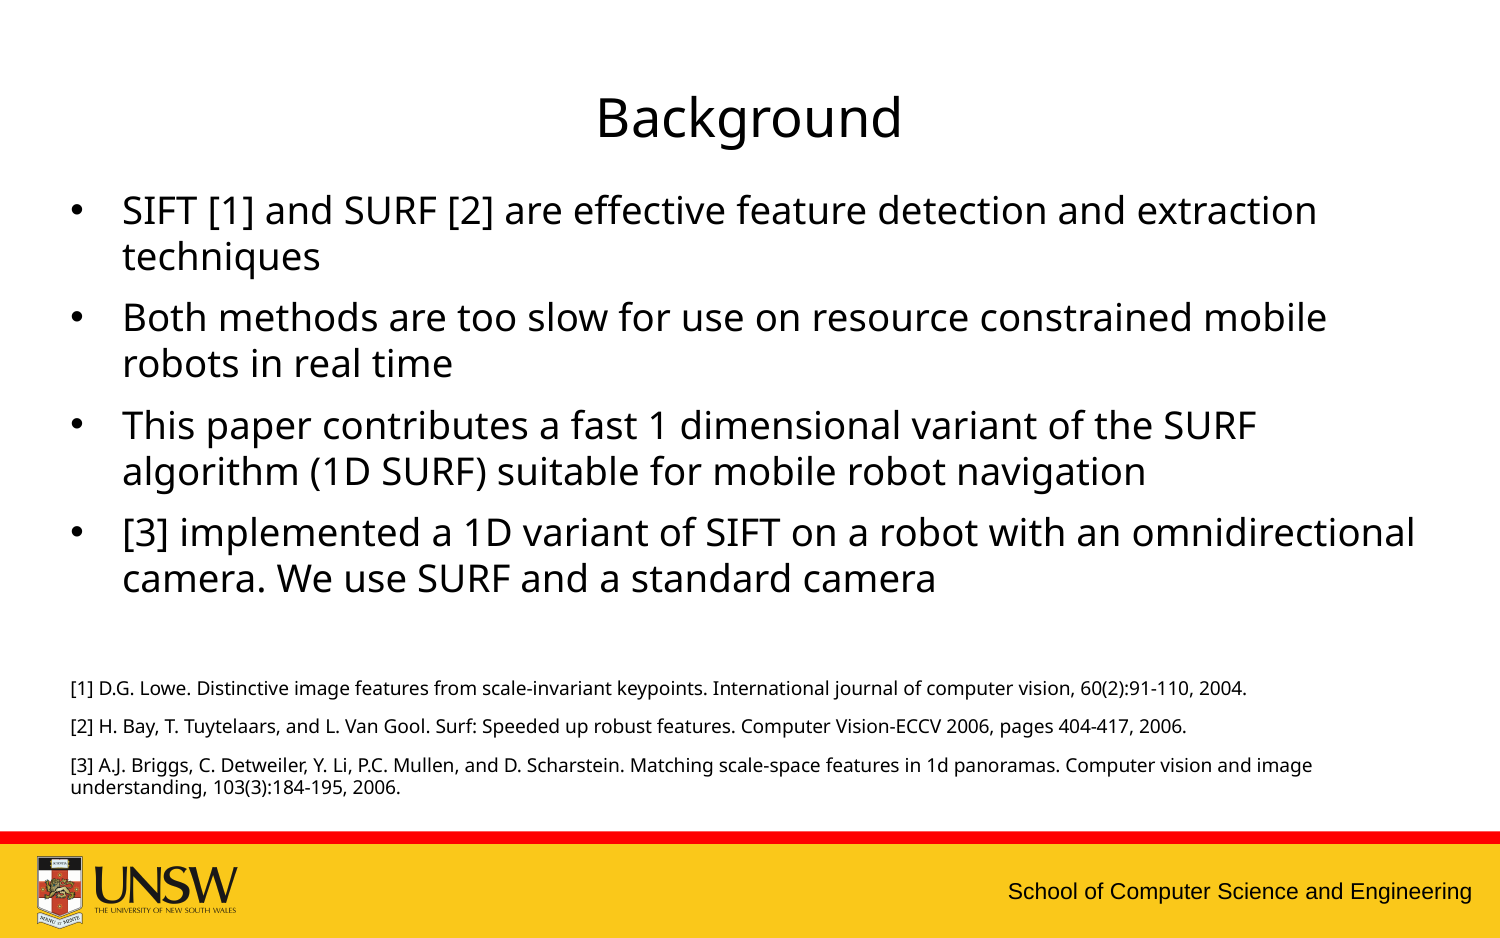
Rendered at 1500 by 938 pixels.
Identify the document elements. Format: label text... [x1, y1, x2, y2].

picture [37, 856, 238, 929]
title Background [75, 37, 1425, 194]
list SIFT [1] and SURF [2] are effective feature detection and extraction techniques Both methods are too slow for use on resource constrained mobile robots in real time This paper contributes a fast 1 dimensional variant of the SURF algorithm (1D SURF) suitable for mobile robot navigation [3] implemented a 1D variant of SIFT on a robot with an omnidirectional camera. We use SURF and a standard camera [1] D.G. Lowe. Distinctive image features from scale-invariant keypoints. International journal of computer vision, 60(2):91-110, 2004. [2] H. Bay, T. Tuytelaars, and L. Van Gool. Surf: Speeded up robust features. Computer Vision-ECCV 2006, pages 404-417, 2006. [3] A.J. Briggs, C. Detweiler, Y. Li, P.C. Mullen, and D. Scharstein. Matching scale-space features in 1d panoramas. Computer vision and image understanding, 103(3):184-195, 2006. [70, 185, 1421, 805]
